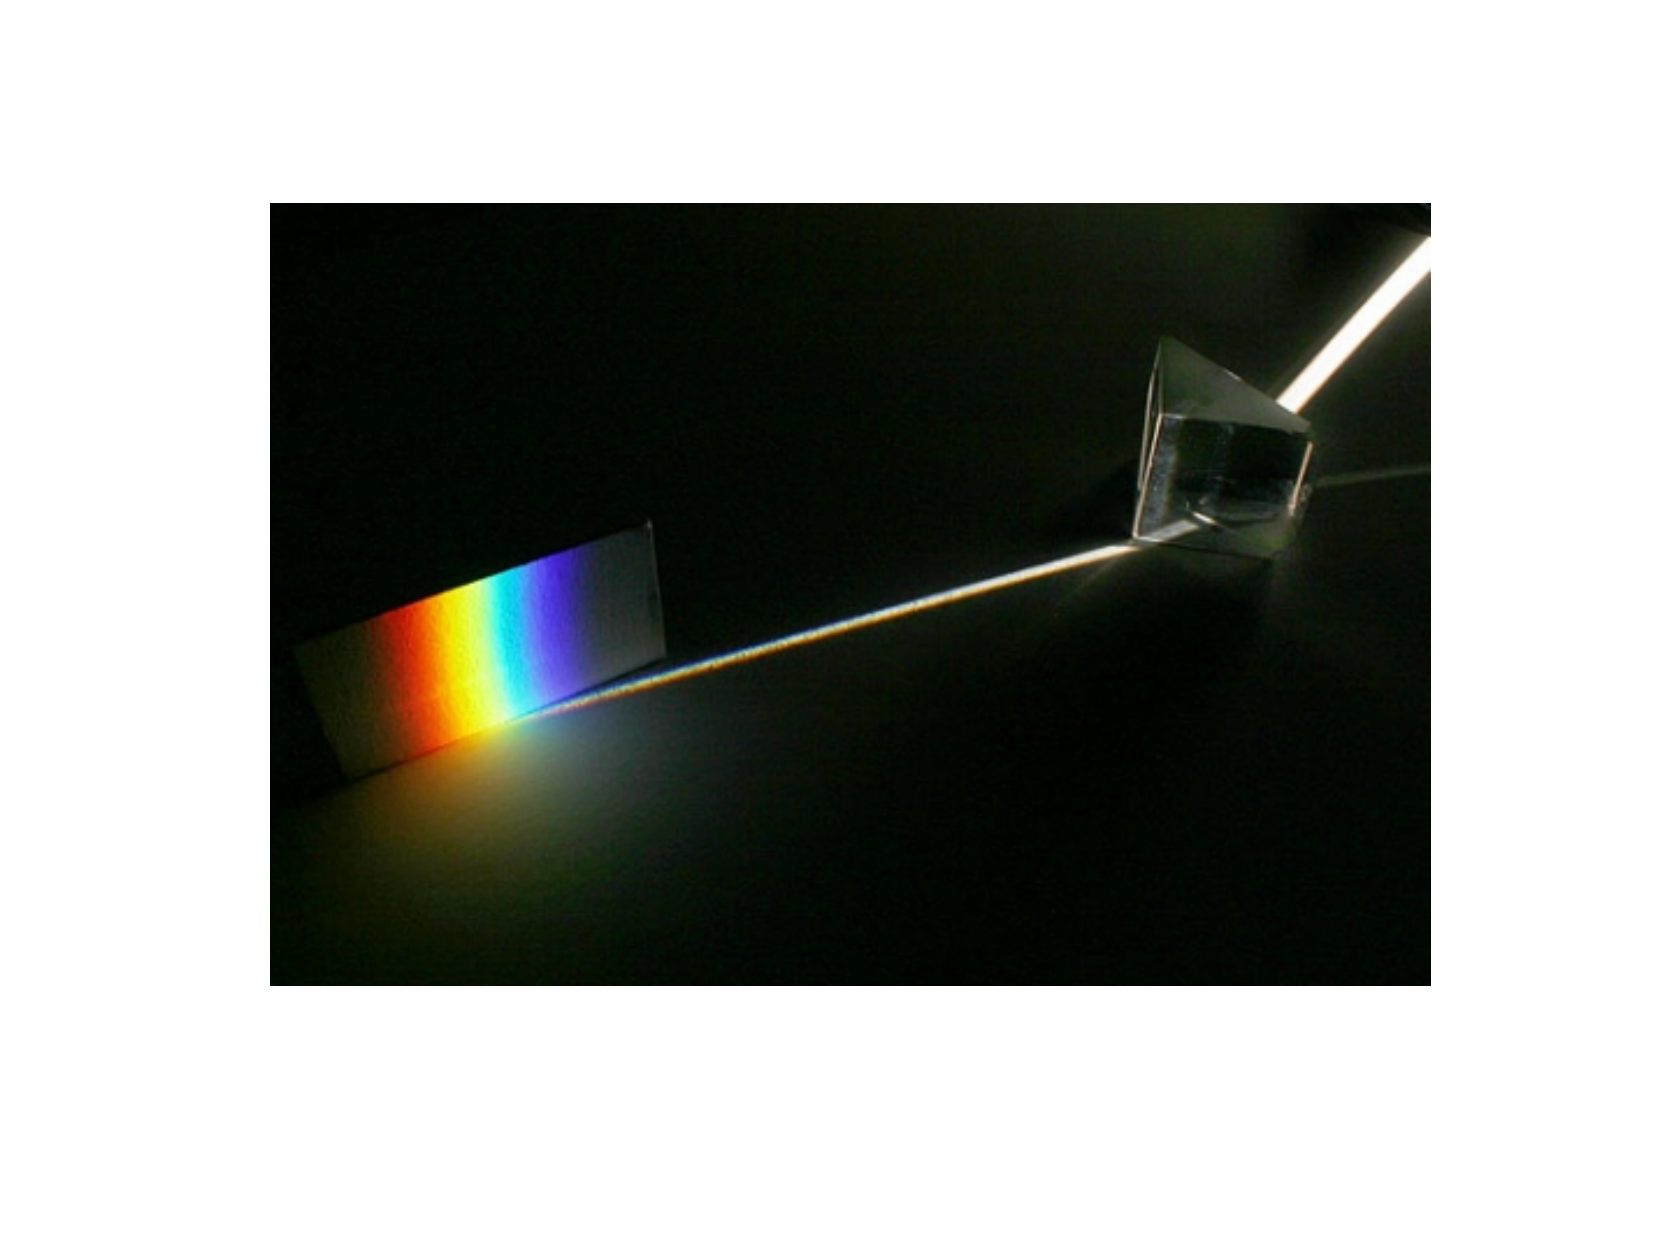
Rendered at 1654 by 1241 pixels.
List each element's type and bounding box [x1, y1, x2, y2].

picture [270, 203, 1431, 986]
